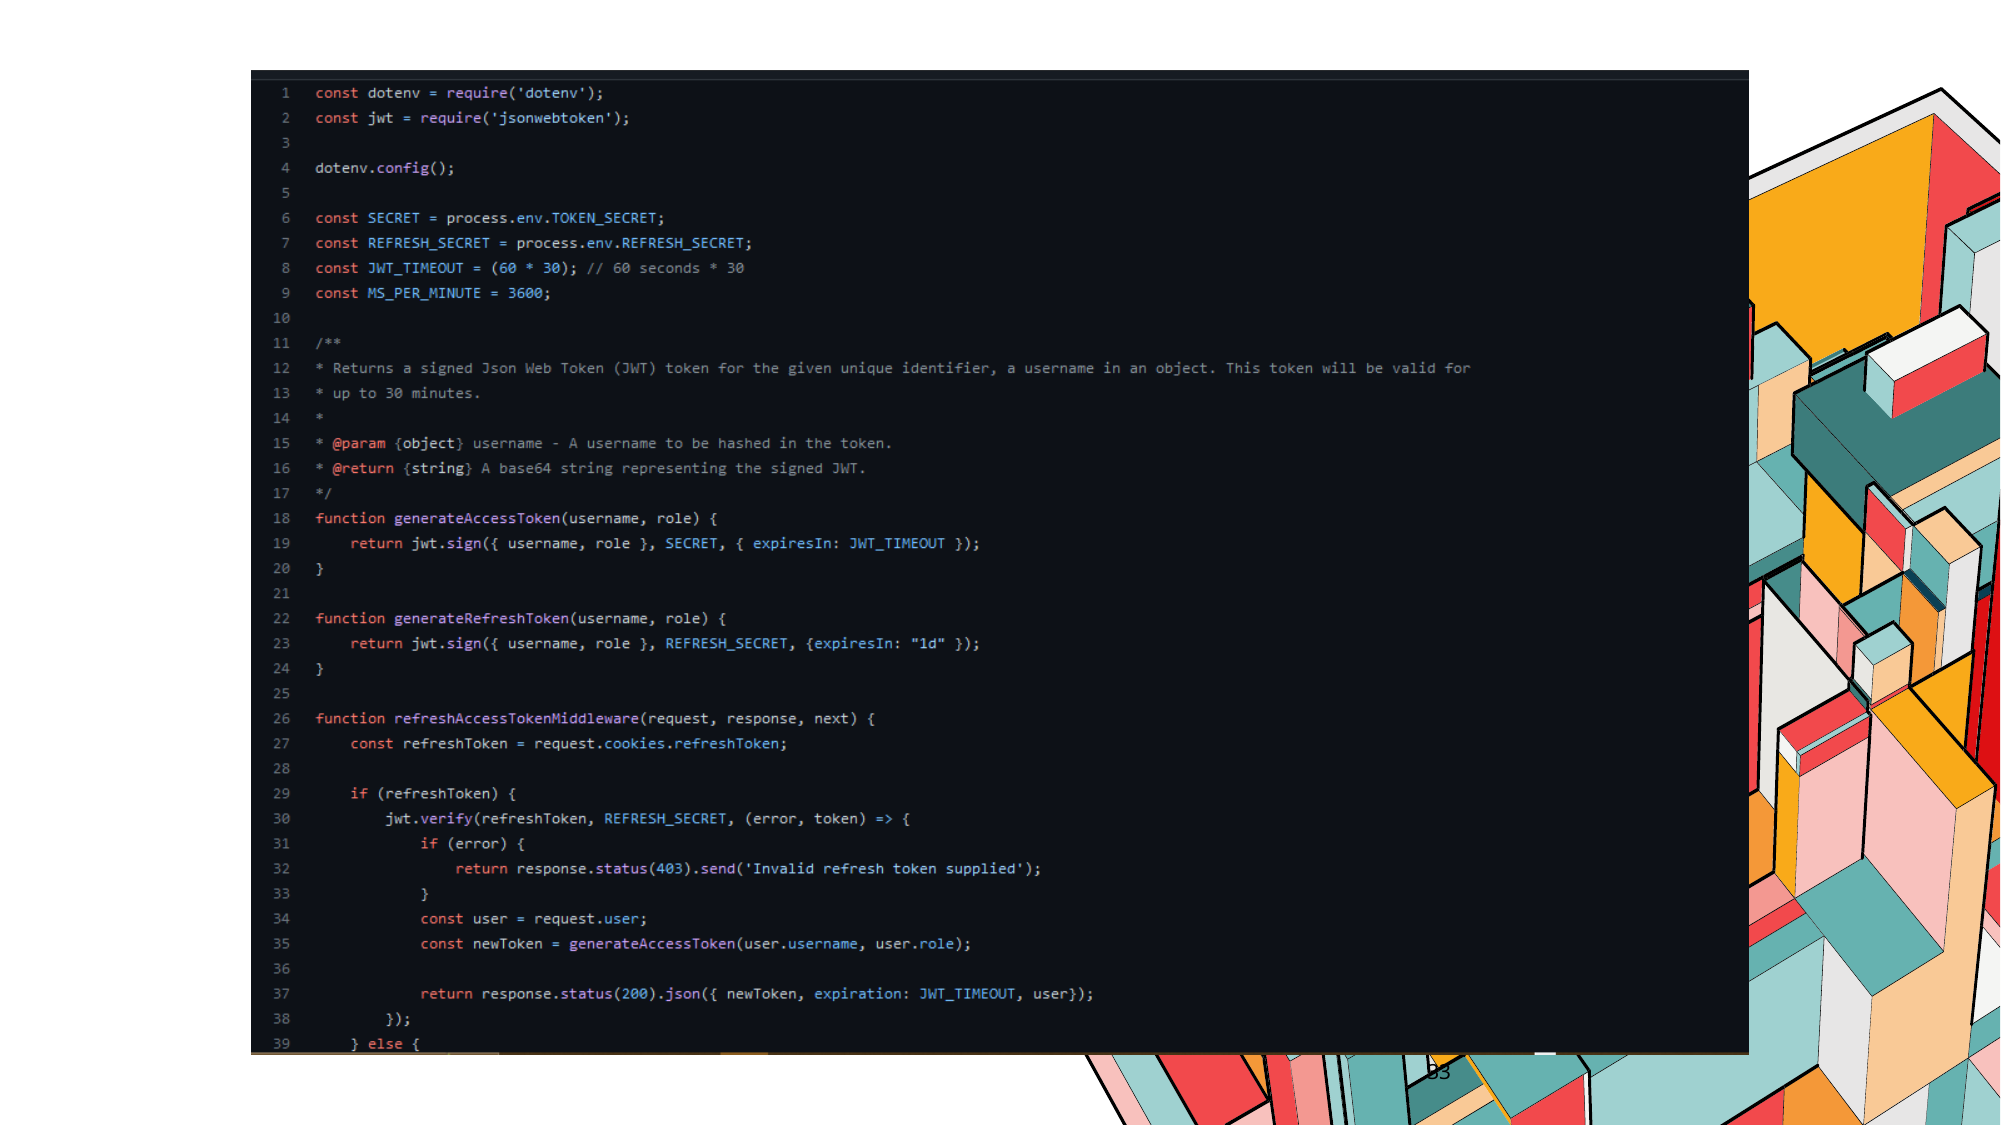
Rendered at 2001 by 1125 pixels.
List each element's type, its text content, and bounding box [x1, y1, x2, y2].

text_box 20 [1412, 1042, 1863, 1103]
picture [251, 70, 1749, 1055]
